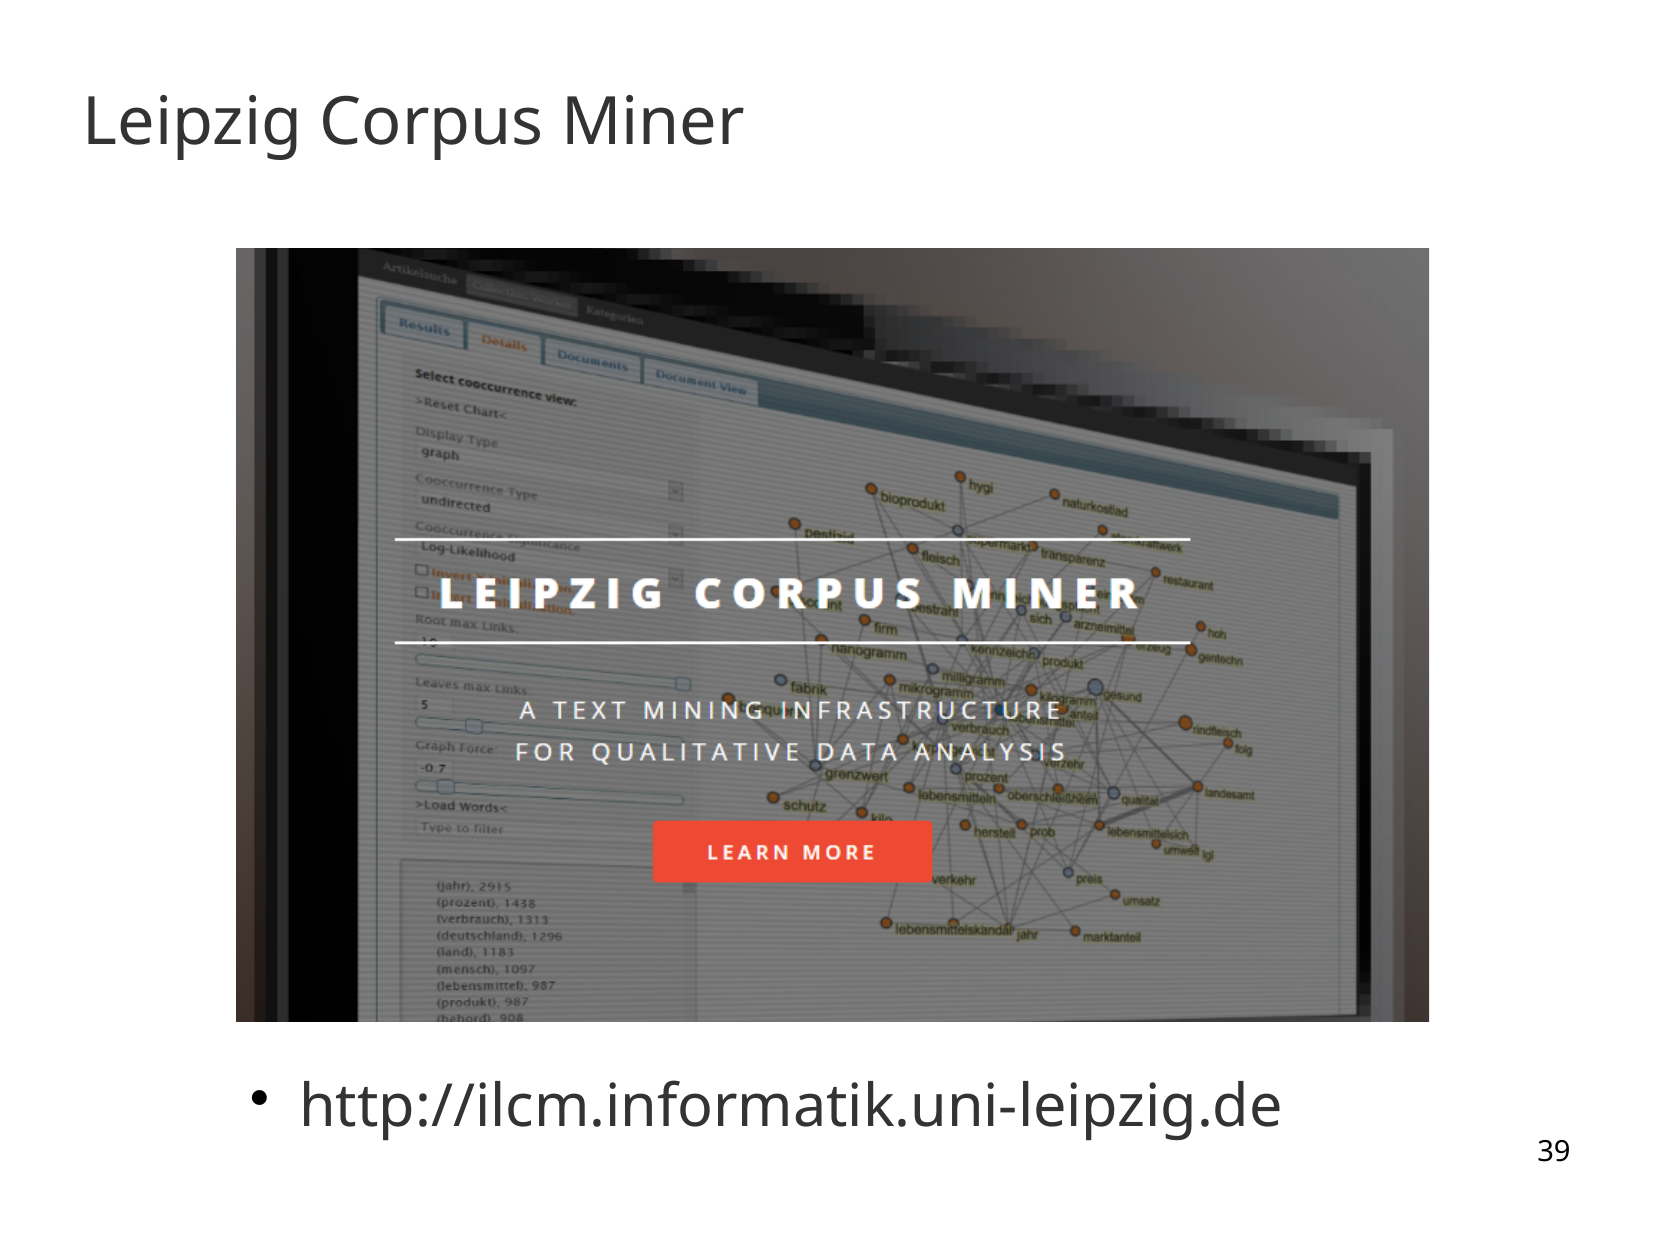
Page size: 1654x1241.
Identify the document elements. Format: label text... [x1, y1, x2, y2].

picture [236, 248, 1430, 1022]
list http://ilcm.informatik.uni-leipzig.de [236, 1062, 1654, 1145]
title Leipzig Corpus Miner [82, 49, 1347, 189]
